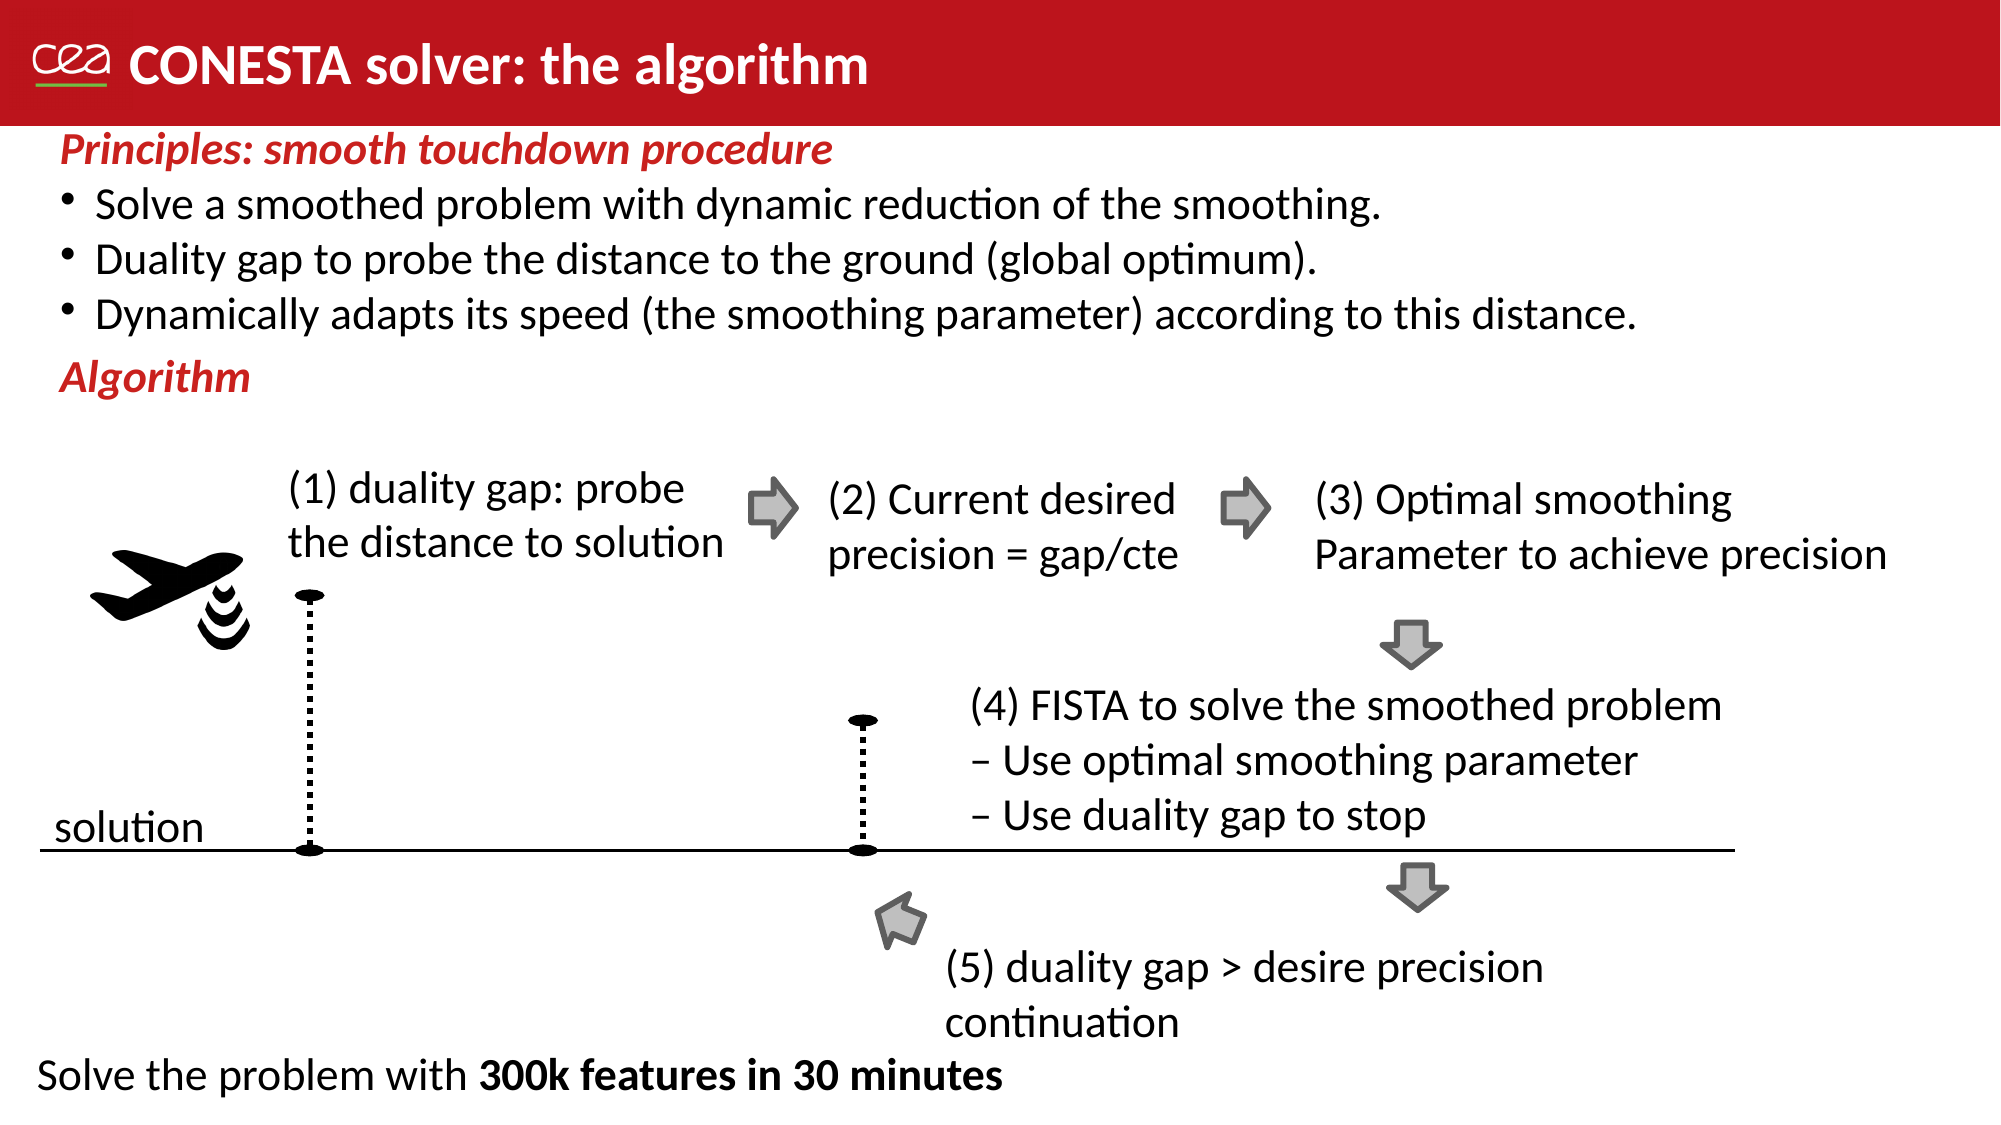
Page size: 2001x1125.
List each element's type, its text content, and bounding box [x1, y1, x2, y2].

text_box (1) duality gap: probe the distance to solution [272, 449, 670, 581]
text_box CONESTA solver: the algorithm [129, 0, 1995, 124]
text_box [751, 479, 796, 537]
text_box Algorithm [44, 339, 345, 400]
text_box solution [39, 789, 270, 851]
text_box Principles: smooth touchdown procedure Solve a smoothed problem with dynamic reduction of the smoothing. Duality gap to probe the distance to the ground (global optimum). Dynamically adapts its speed (the smoothing parameter) according to this distance. [44, 111, 1800, 355]
text_box (2) Current desired precision = gap/cte [812, 461, 1195, 587]
text_box (3) Optimal smoothing Parameter to achieve precision [1299, 461, 1920, 614]
text_box [877, 894, 925, 948]
text_box [1389, 865, 1447, 911]
text_box (5) duality gap > desire precision continuation [929, 929, 1695, 1046]
text_box Solve the problem with 300k features in 30 minutes [22, 1049, 1063, 1110]
text_box (4) FISTA to solve the smoothed problem – Use optimal smoothing parameter – Use duality gap to stop [954, 667, 1780, 866]
text_box [1223, 479, 1269, 537]
text_box [1382, 622, 1441, 668]
picture [90, 550, 250, 650]
picture [9, 8, 129, 110]
